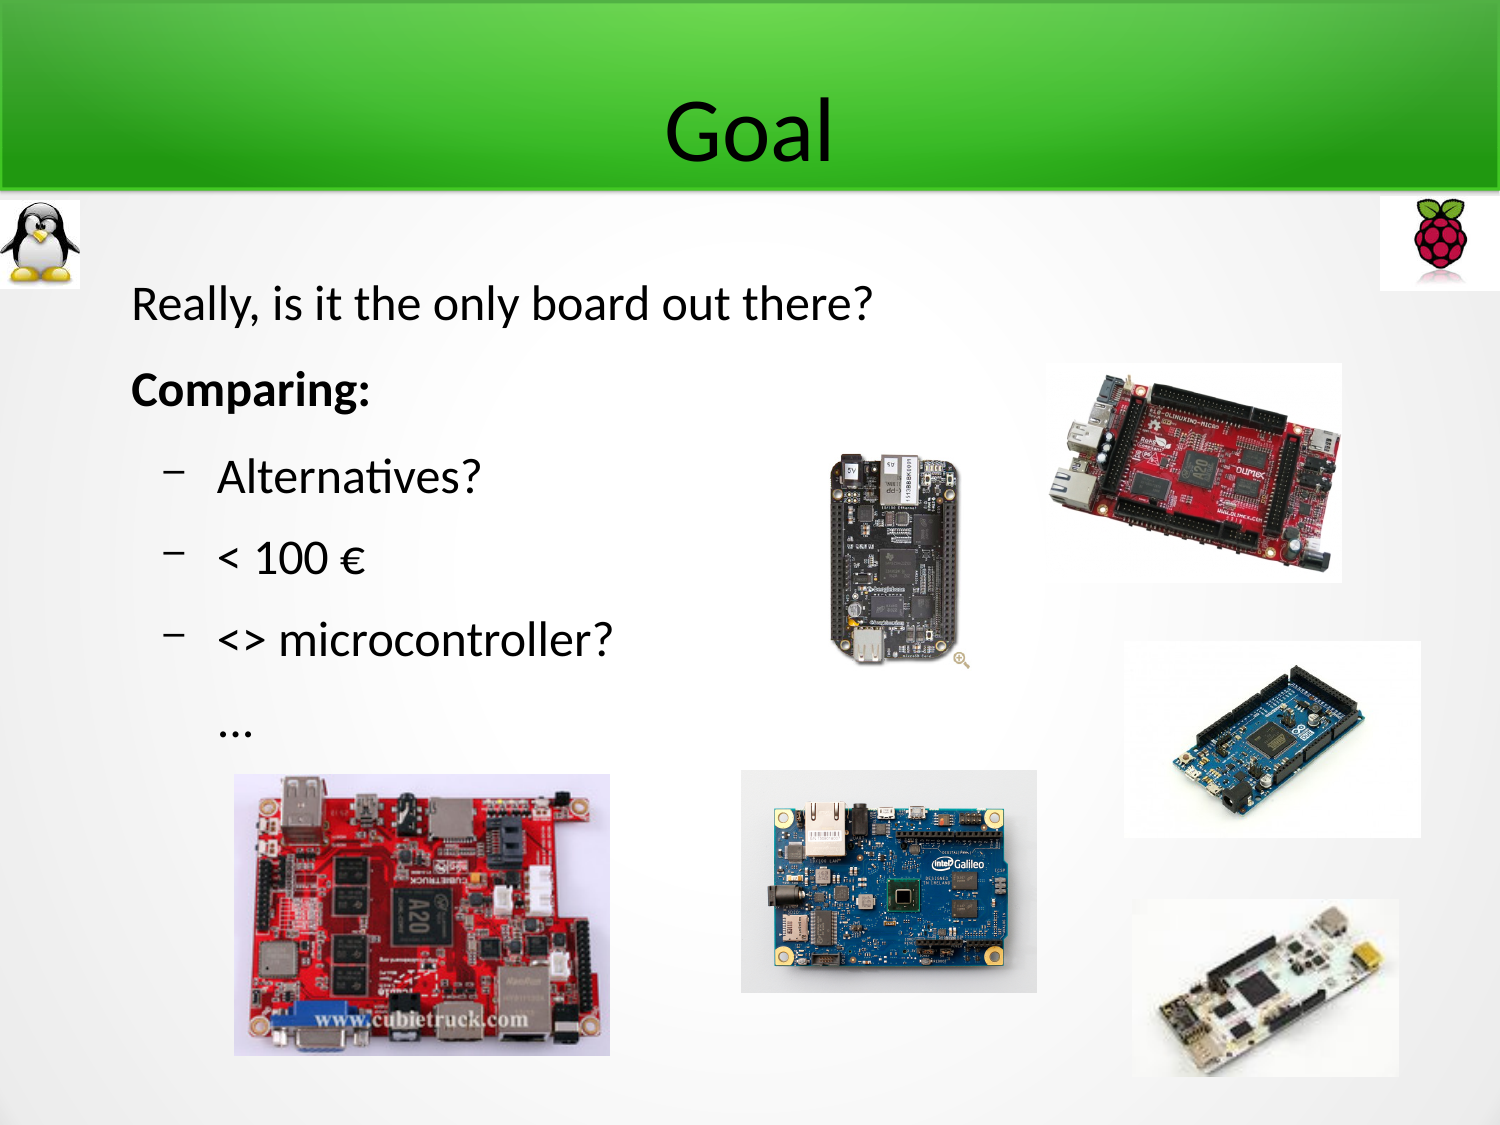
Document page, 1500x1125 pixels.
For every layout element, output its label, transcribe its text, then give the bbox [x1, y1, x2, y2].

picture [741, 770, 1037, 993]
picture [1132, 899, 1399, 1077]
picture [0, 200, 80, 289]
picture [799, 451, 977, 672]
list Really, is it the only board out there? Comparing: Alternatives? < 100 € <> microcontroller? ... [60, 262, 1411, 1006]
picture [234, 774, 610, 1056]
picture [1124, 641, 1421, 838]
title Goal [75, 45, 1425, 233]
picture [1046, 363, 1342, 583]
picture [1380, 196, 1500, 291]
